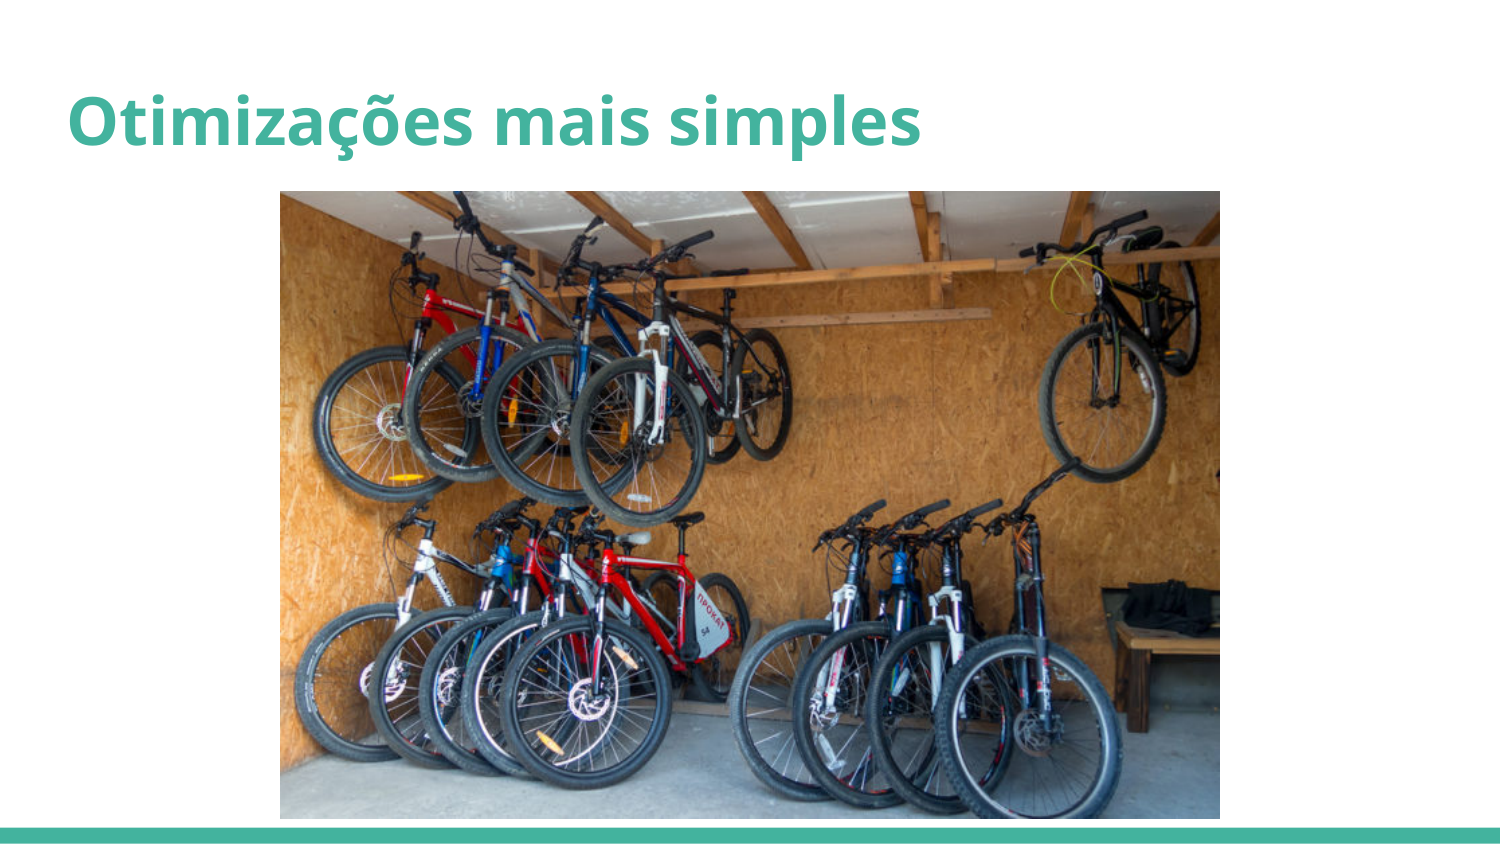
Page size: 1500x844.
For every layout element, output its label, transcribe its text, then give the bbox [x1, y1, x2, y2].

picture [280, 191, 1220, 819]
title Otimizações mais simples [51, 64, 1449, 167]
